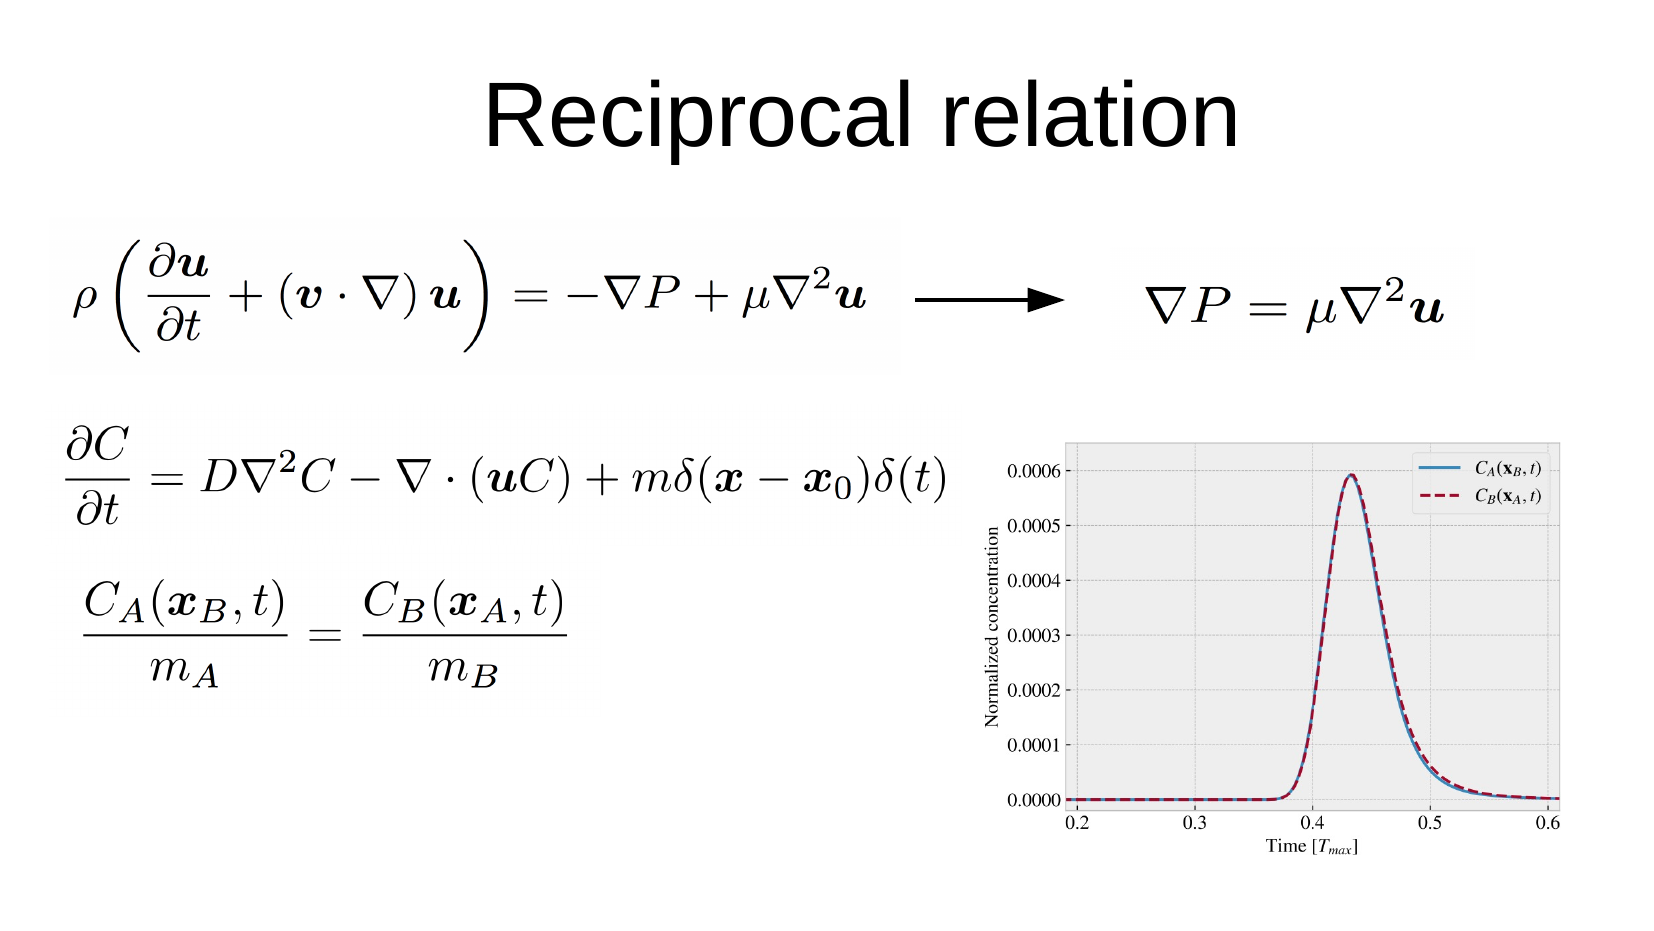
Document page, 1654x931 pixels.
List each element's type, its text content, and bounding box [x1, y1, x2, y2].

picture [45, 404, 962, 717]
title Reciprocal relation [82, 37, 1571, 193]
picture [984, 442, 1561, 856]
picture [49, 217, 901, 376]
picture [1110, 247, 1475, 361]
